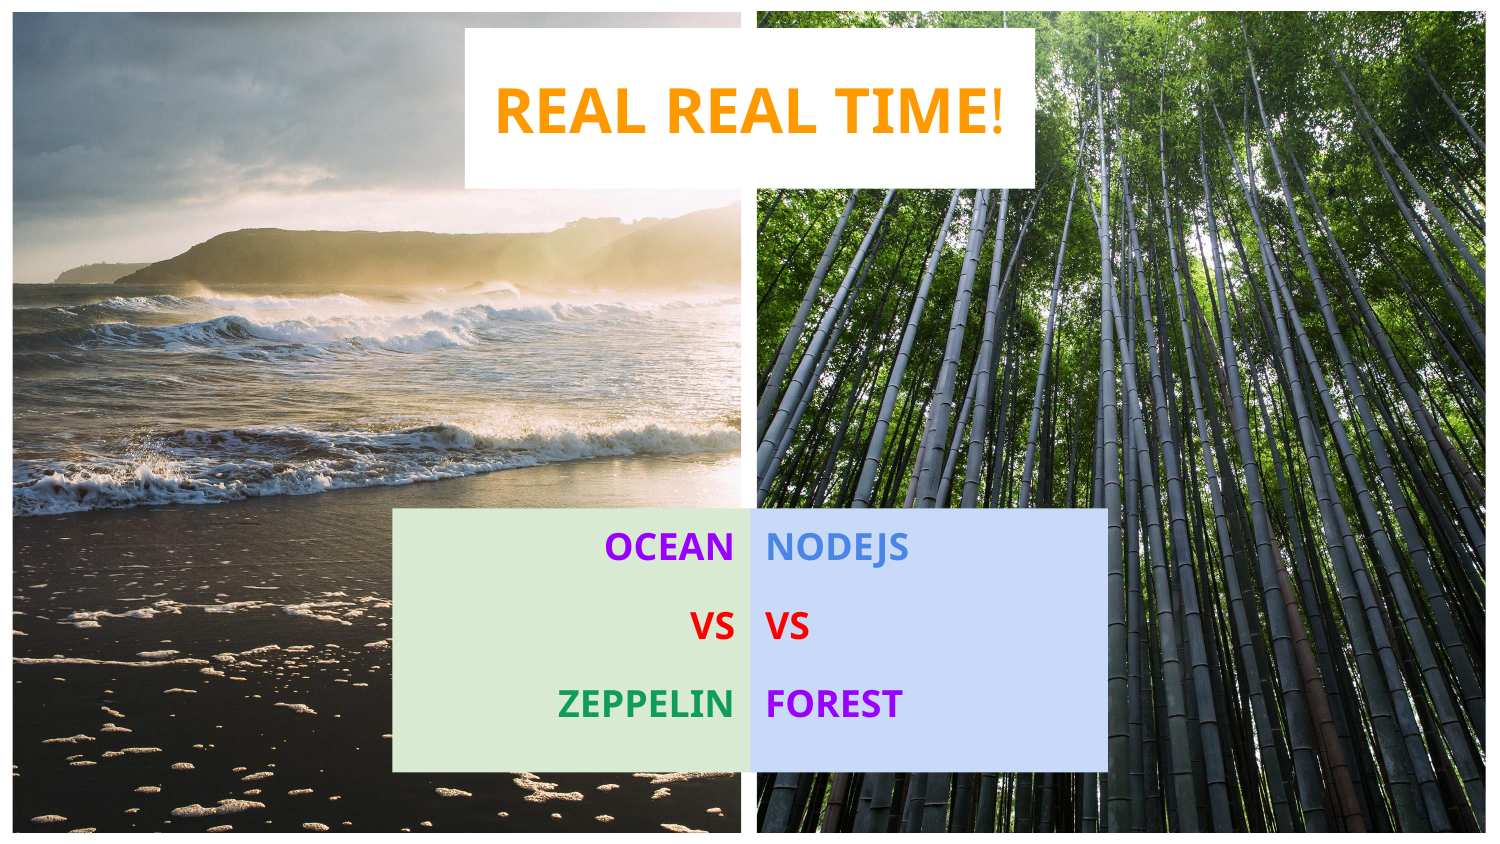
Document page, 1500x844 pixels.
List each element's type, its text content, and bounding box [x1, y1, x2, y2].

picture [12, 12, 742, 834]
picture [756, 11, 1486, 833]
list OCEAN VS ZEPPELIN [392, 508, 751, 773]
list NODEJS VS FOREST [751, 508, 1108, 773]
text_box REAL REAL TIME! [464, 28, 1036, 189]
